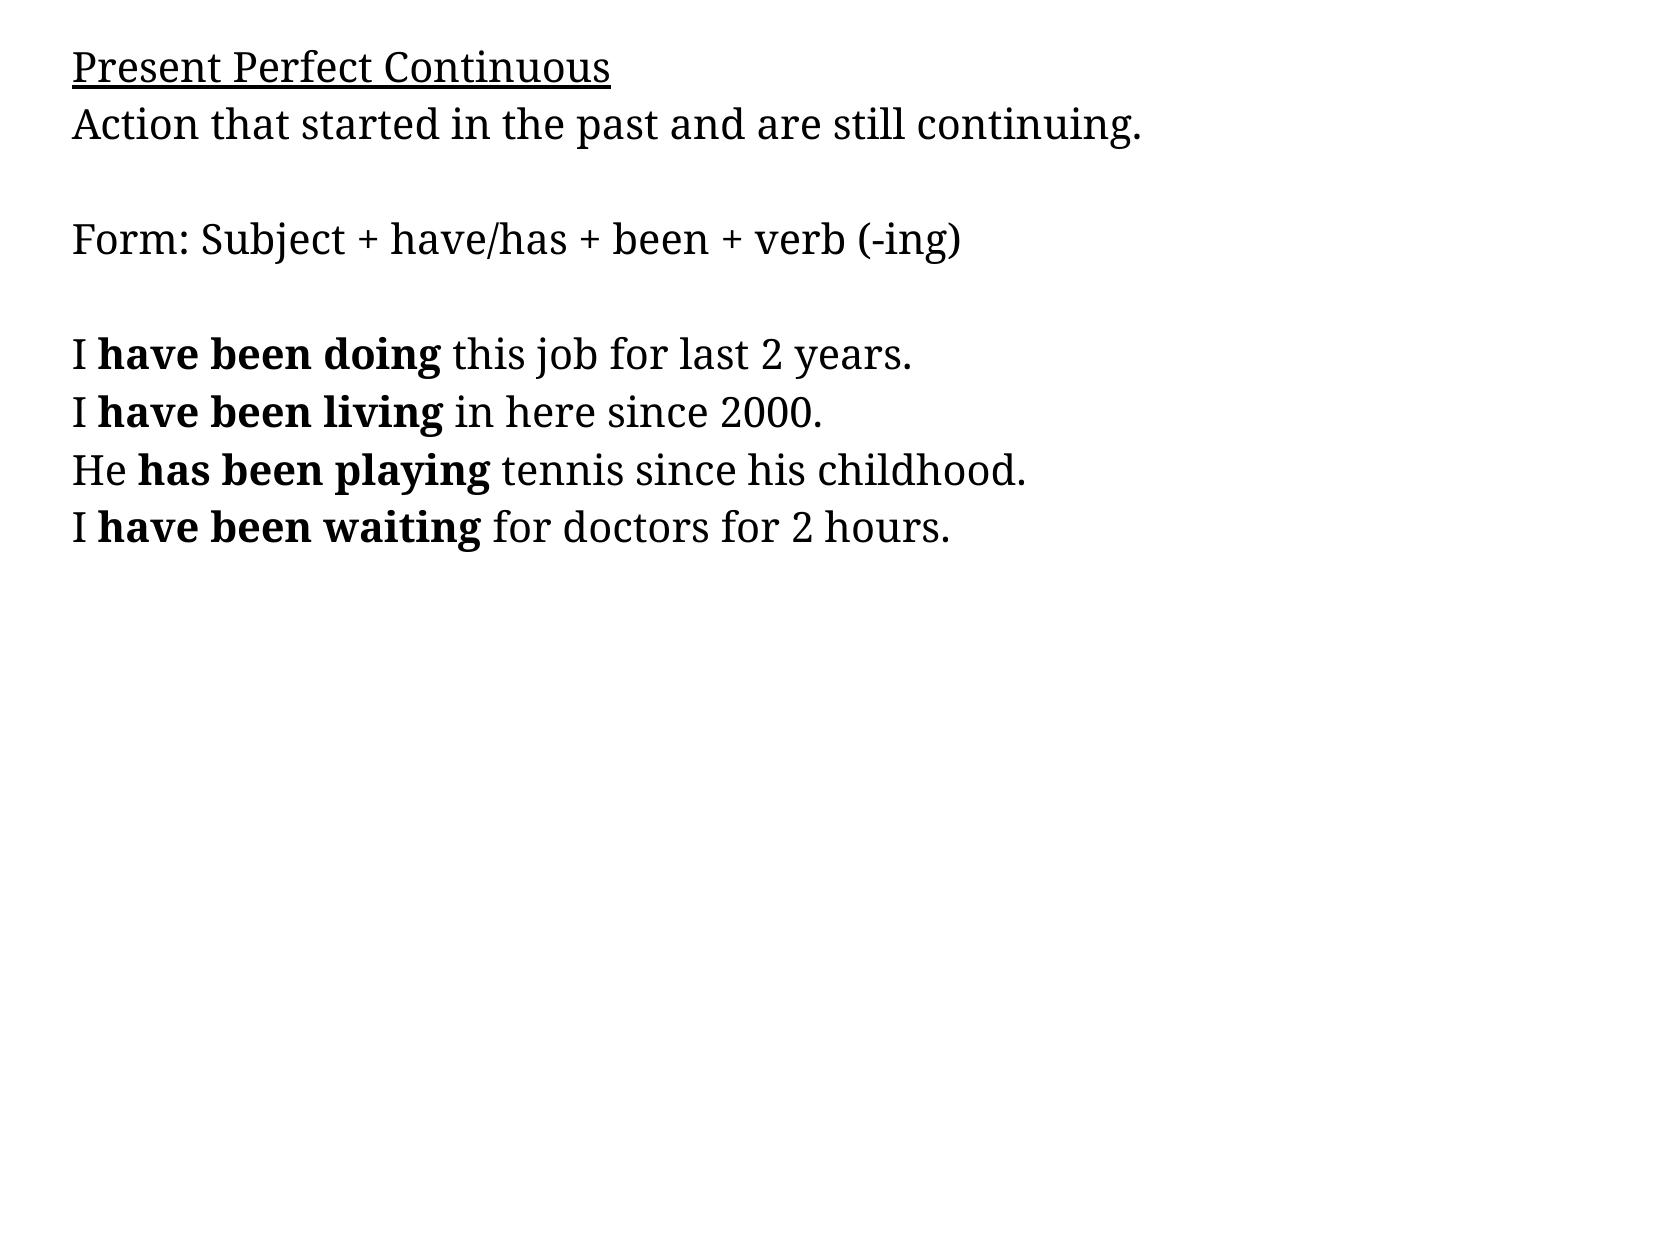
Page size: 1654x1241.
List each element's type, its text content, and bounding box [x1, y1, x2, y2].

text_box Present Perfect Continuous Action that started in the past and are still continuing. Form: Subject + have/has + been + verb (-ing) I have been doing this job for last 2 years. I have been living in here since 2000. He has been playing tennis since his childhood. I have been waiting for doctors for 2 hours. [71, 31, 1560, 1140]
